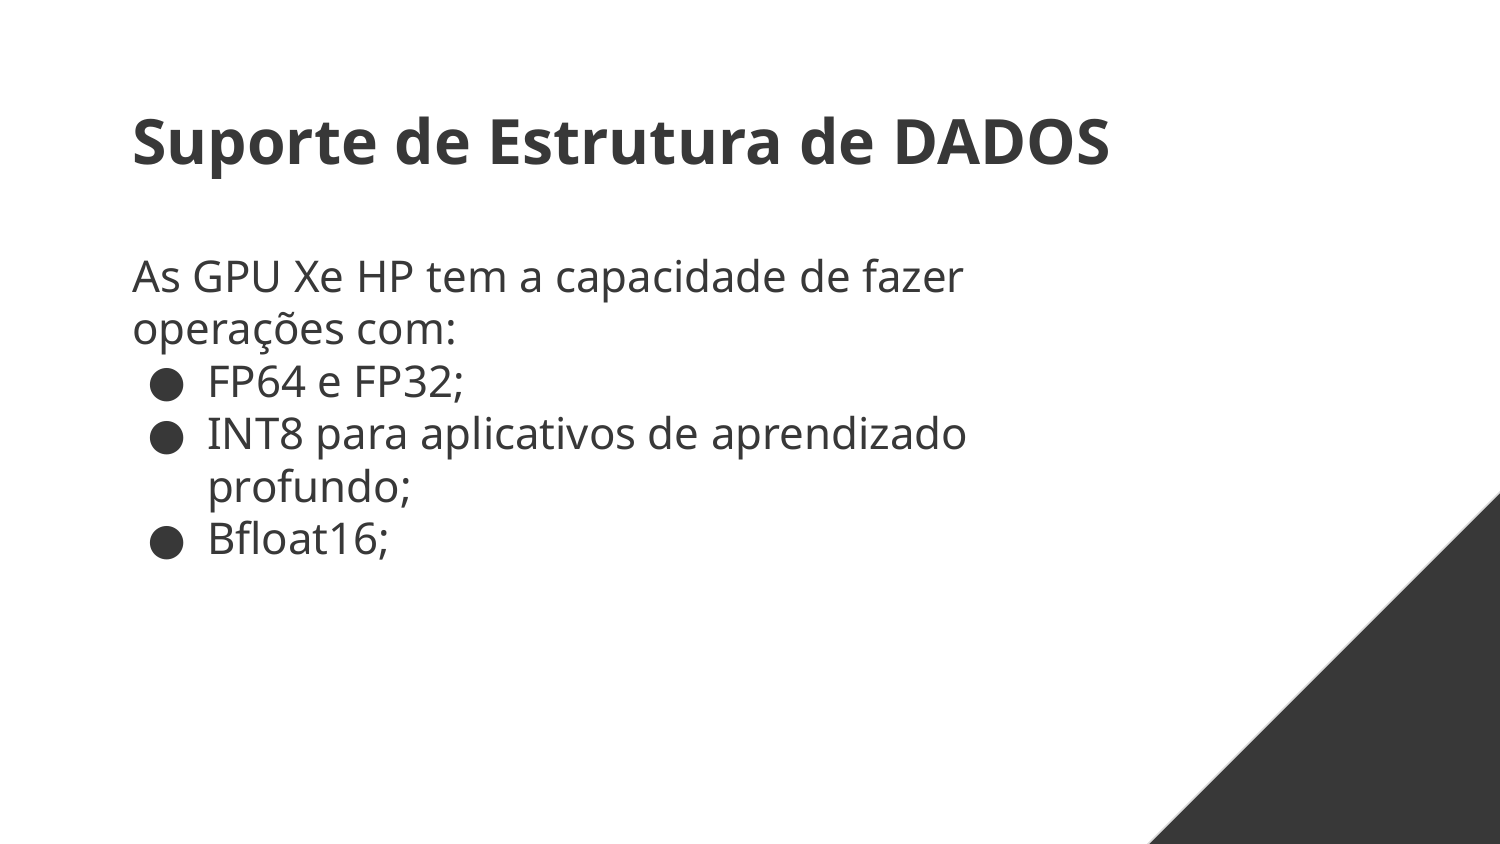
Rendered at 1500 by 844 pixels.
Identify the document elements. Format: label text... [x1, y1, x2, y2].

title Suporte de Estrutura de DADOS [116, 87, 1243, 174]
list As GPU Xe HP tem a capacidade de fazer operações com: FP64 e FP32; INT8 para aplicativos de aprendizado profundo; Bfloat16; [116, 233, 1114, 769]
